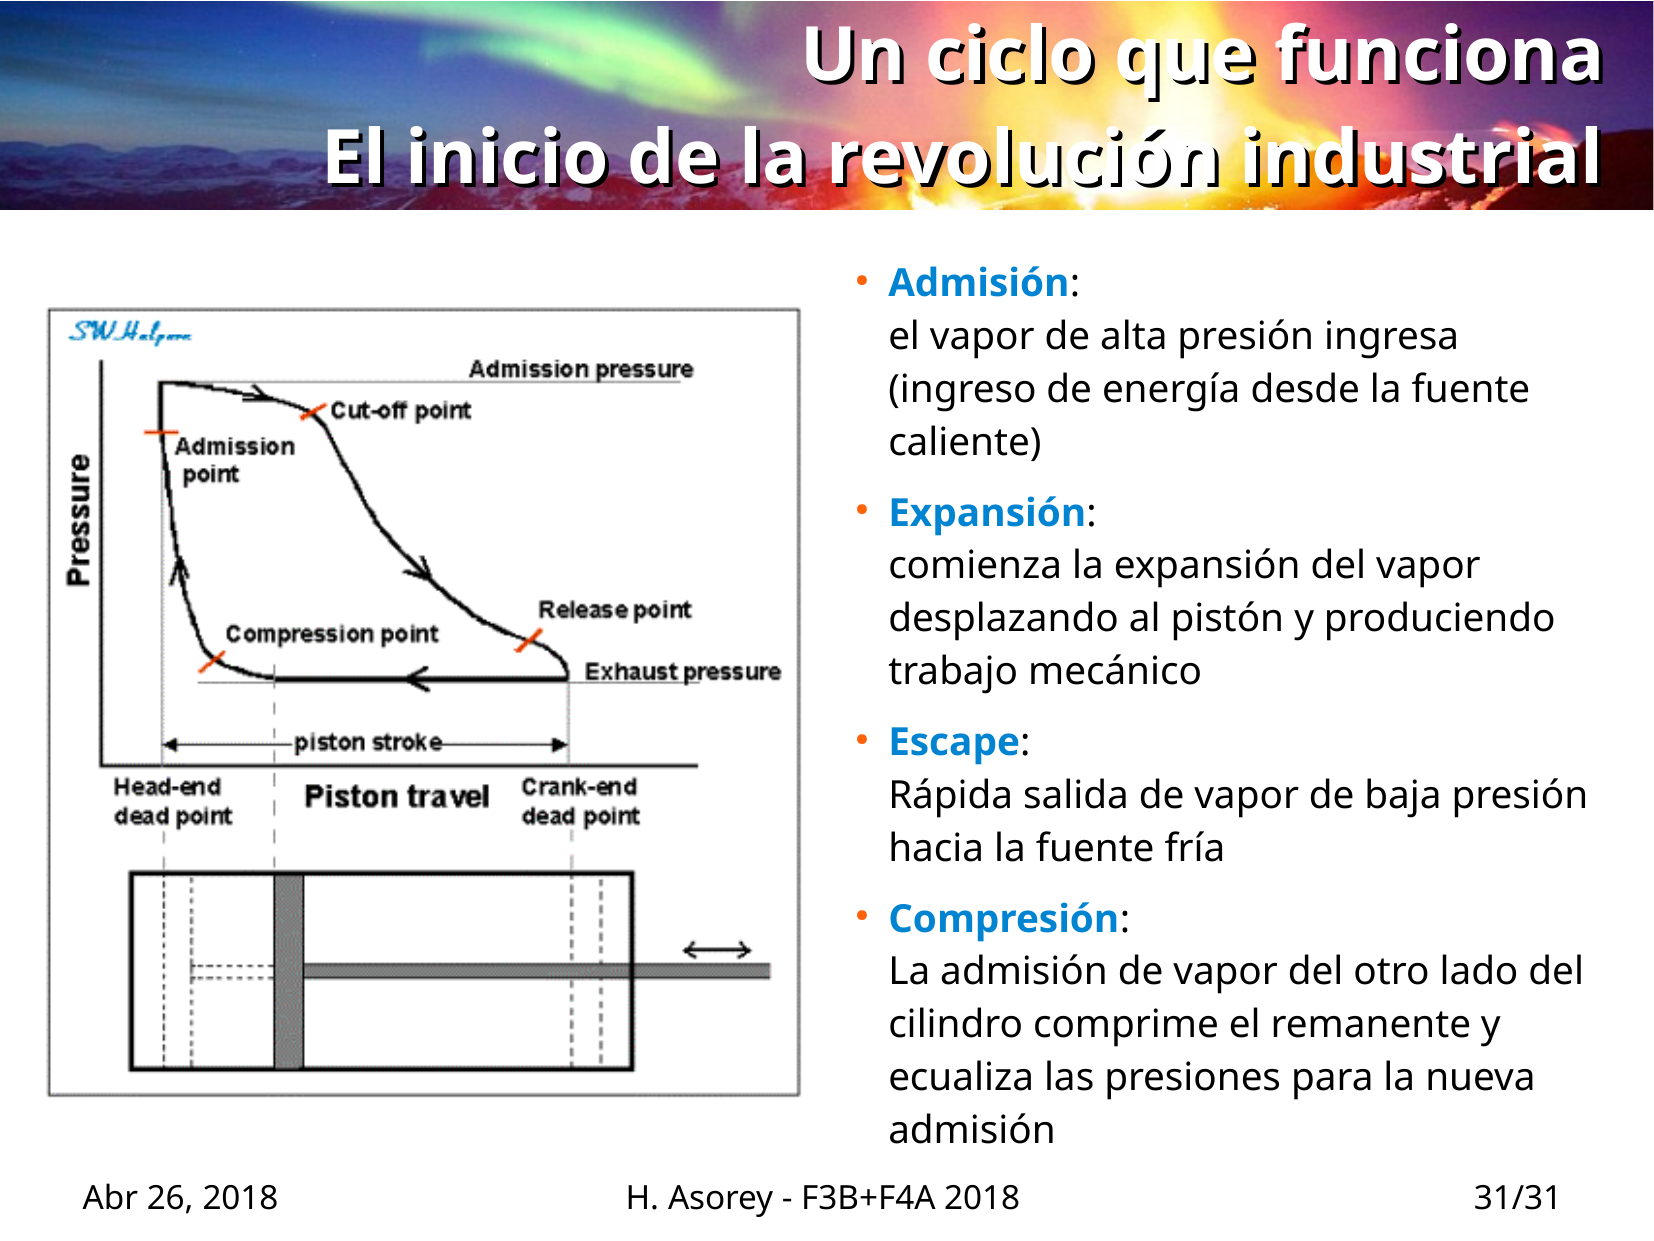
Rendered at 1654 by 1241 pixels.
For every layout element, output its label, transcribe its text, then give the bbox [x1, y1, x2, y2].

picture [0, 1, 1654, 210]
list Admisión: el vapor de alta presión ingresa (ingreso de energía desde la fuente caliente) Expansión: comienza la expansión del vapor desplazando al pistón y produciendo trabajo mecánico Escape: Rápida salida de vapor de baja presión hacia la fuente fría Compresión: La admisión de vapor del otro lado del cilindro comprime el remanente y ecualiza las presiones para la nueva admisión [844, 255, 1606, 1156]
title Un ciclo que funciona El inicio de la revolución industrial [45, 11, 1606, 195]
picture [45, 304, 807, 1105]
